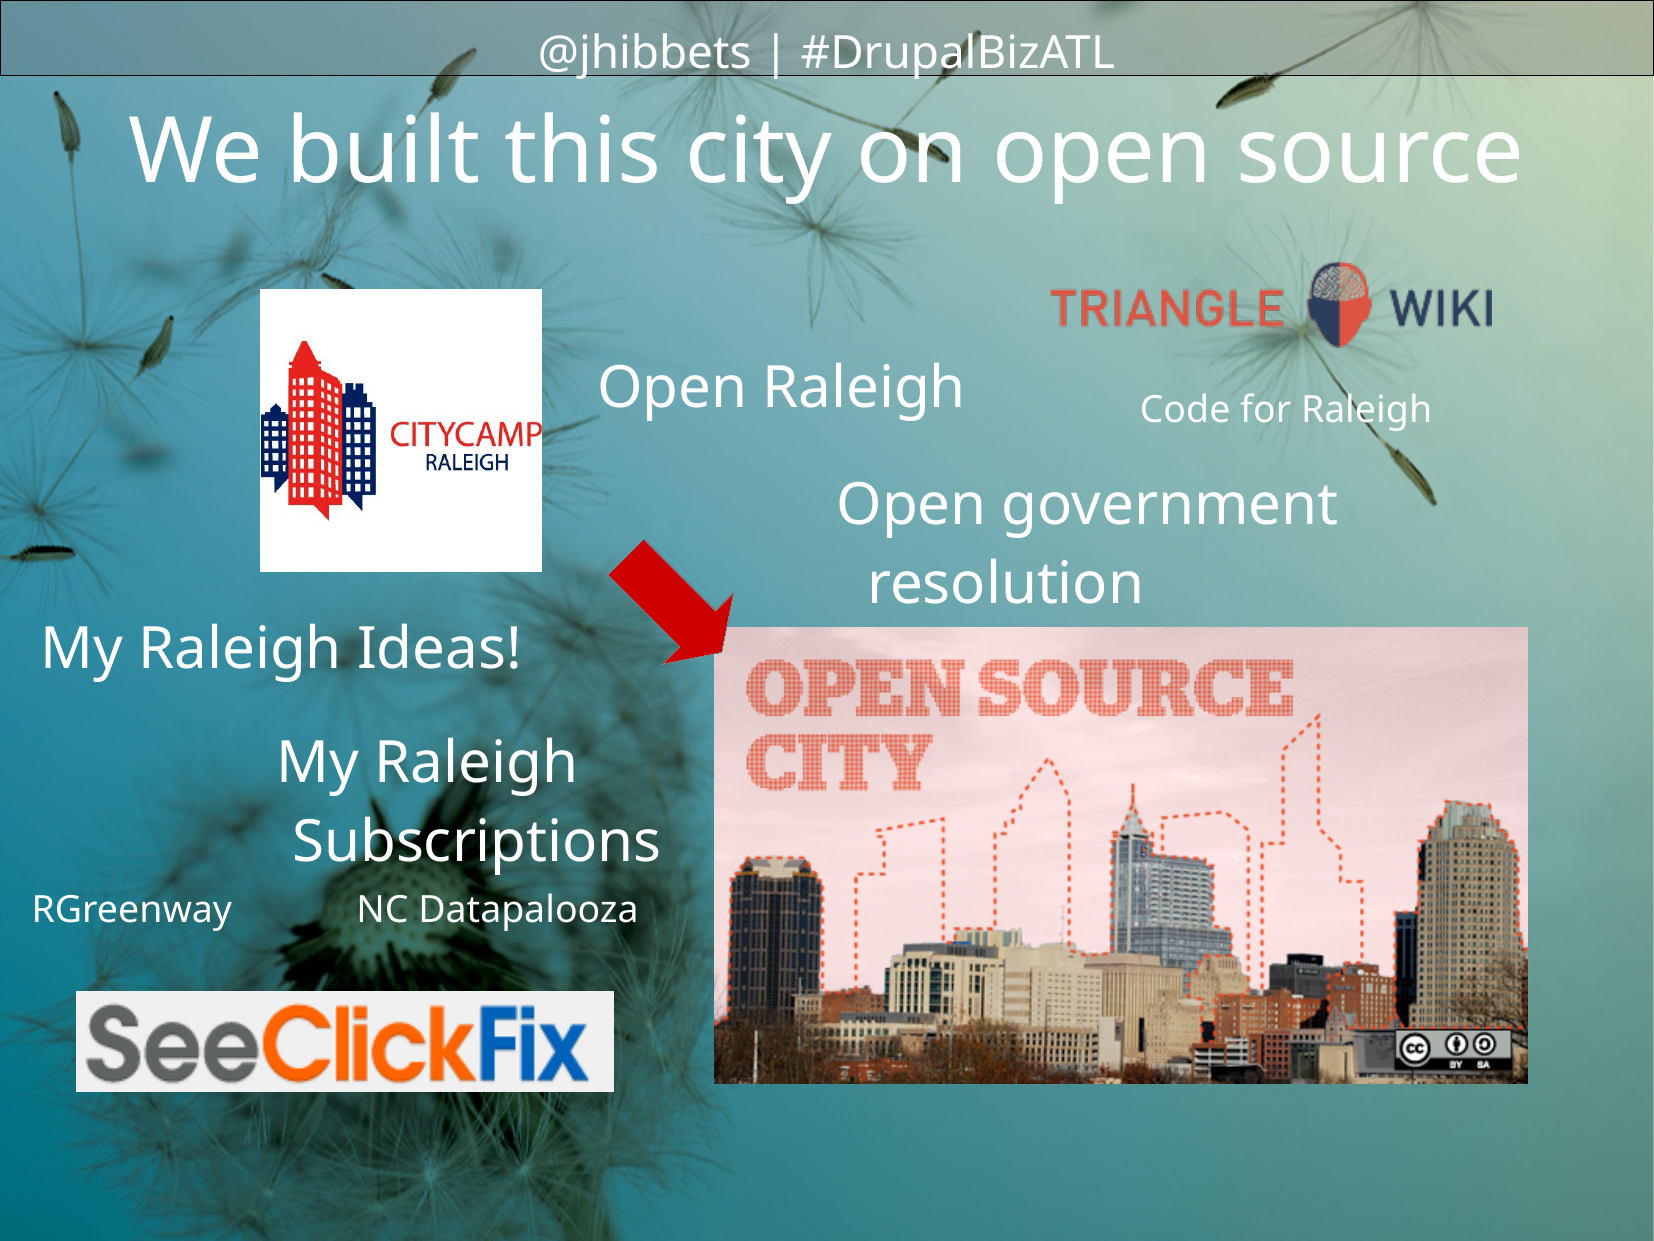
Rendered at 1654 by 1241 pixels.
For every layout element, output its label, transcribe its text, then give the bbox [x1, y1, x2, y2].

text_box Open government resolution [821, 455, 1356, 601]
text_box Open Raleigh [582, 337, 984, 418]
picture [0, 76, 1654, 1241]
text_box My Raleigh Subscriptions [262, 712, 689, 858]
text_box Code for Raleigh [1125, 375, 1453, 432]
text_box My Raleigh Ideas! [26, 599, 538, 680]
text_box NC Datapalooza [341, 875, 655, 932]
text_box [608, 538, 734, 665]
title We built this city on open source [82, 43, 1571, 251]
text_box RGreenway [16, 875, 251, 932]
